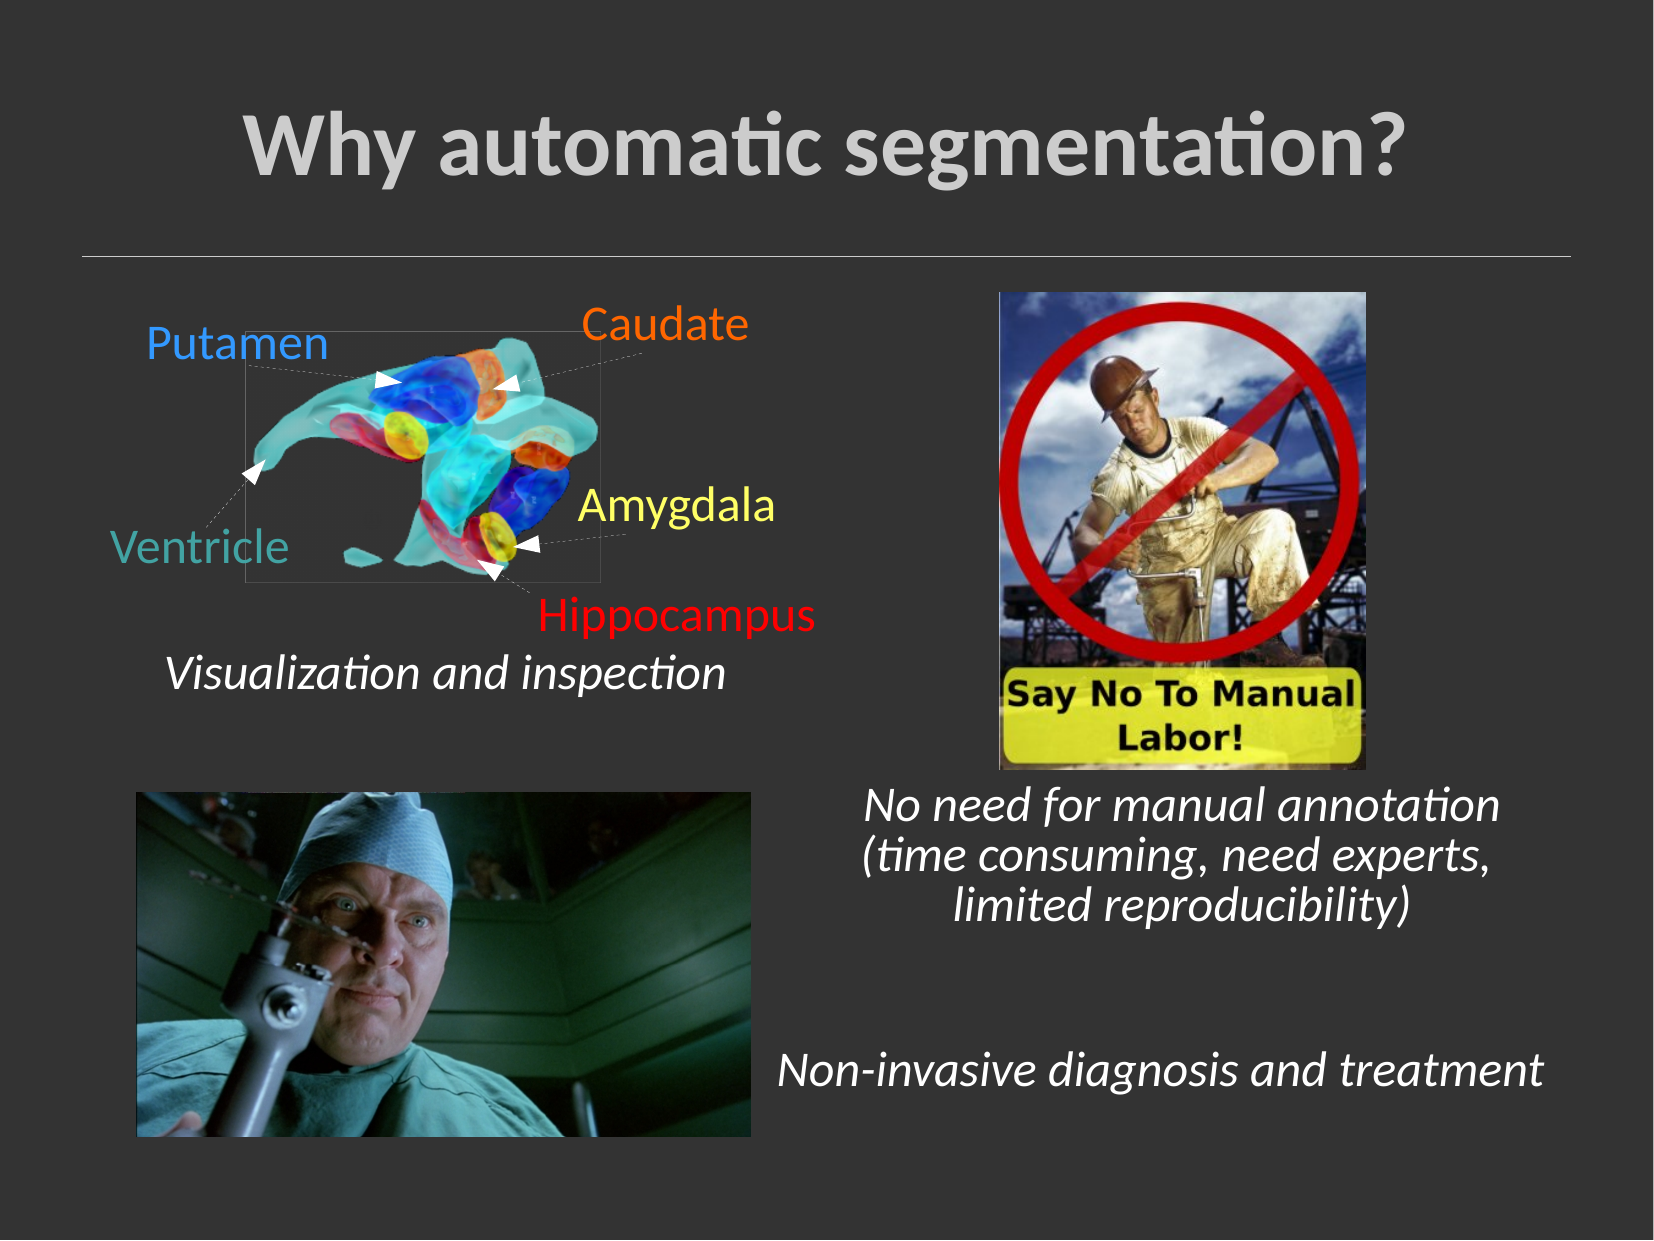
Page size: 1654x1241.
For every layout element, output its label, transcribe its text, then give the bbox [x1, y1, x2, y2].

picture [136, 792, 751, 1137]
text_box Visualization and inspection [138, 645, 754, 721]
text_box Putamen [131, 314, 384, 430]
picture [999, 292, 1366, 770]
title Why automatic segmentation? [82, 49, 1571, 257]
picture [245, 331, 601, 583]
text_box Hippocampus [522, 586, 916, 701]
text_box Caudate [566, 295, 796, 411]
text_box Amygdala [562, 476, 794, 577]
text_box Ventricle [94, 518, 363, 634]
